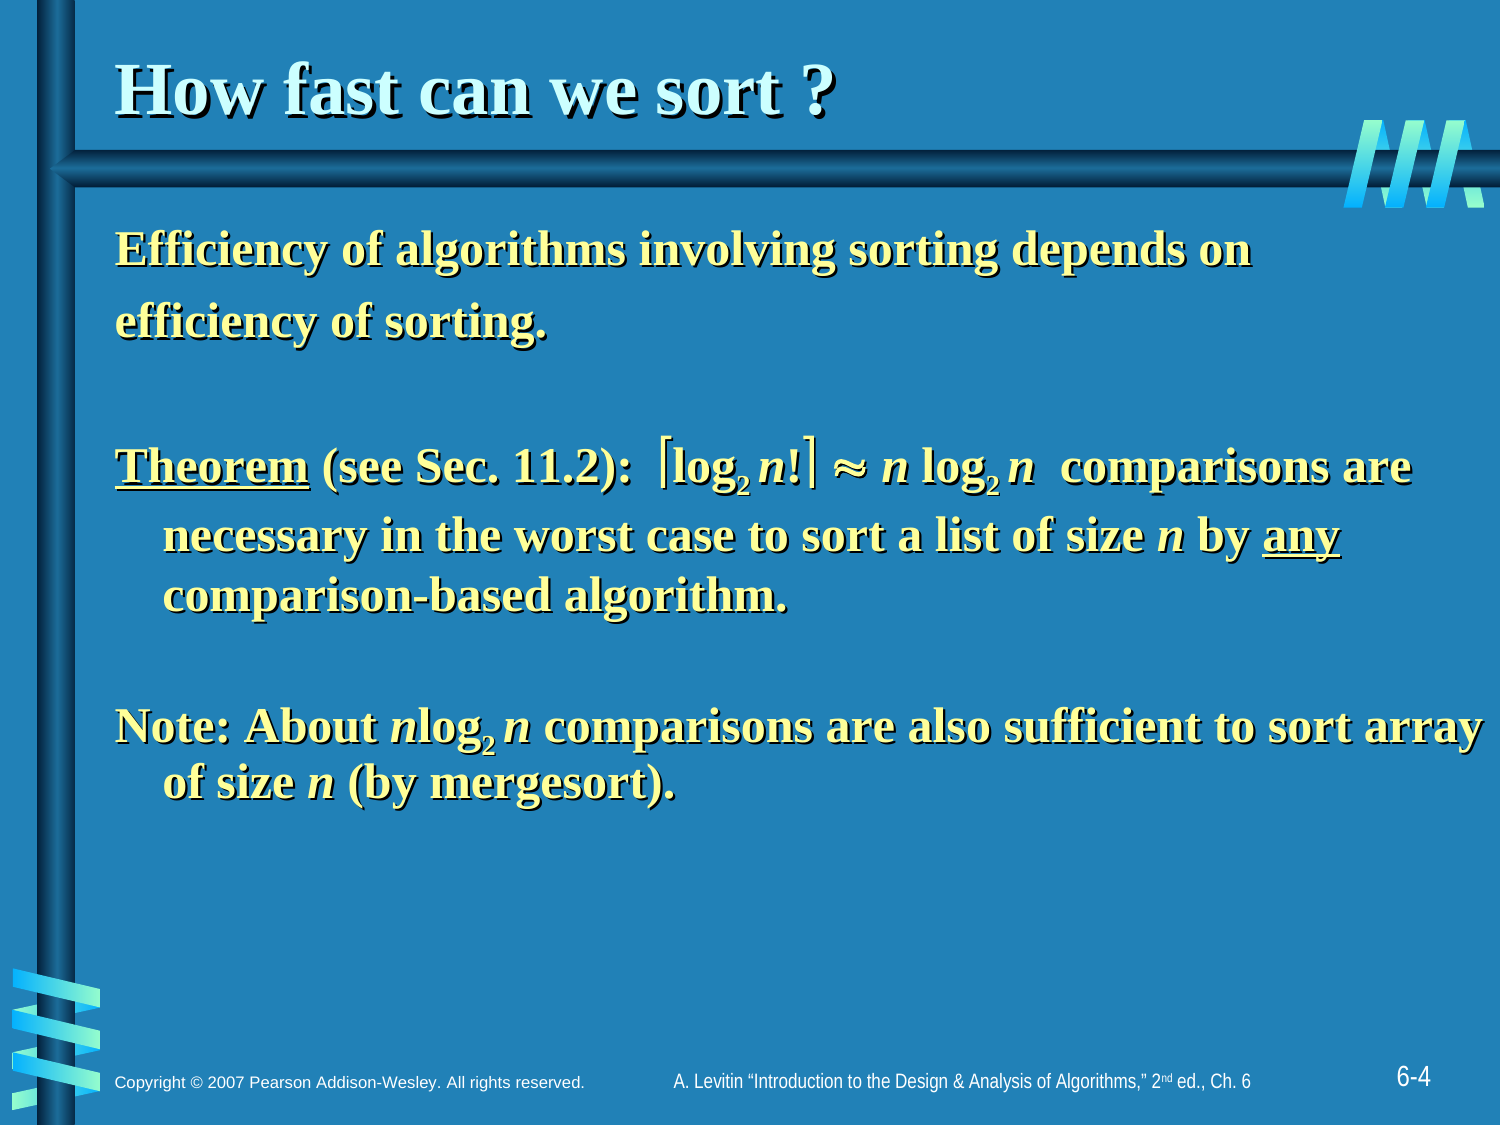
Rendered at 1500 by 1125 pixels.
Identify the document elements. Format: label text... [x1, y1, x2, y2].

title How fast can we sort ? [99, 24, 1345, 138]
list Efficiency of algorithms involving sorting depends on efficiency of sorting. Theorem (see Sec. 11.2): log2 n!  n log2 n comparisons are necessary in the worst case to sort a list of size n by any comparison-based algorithm. Note: About nlog2 n comparisons are also sufficient to sort array of size n (by mergesort). [99, 207, 1500, 1125]
